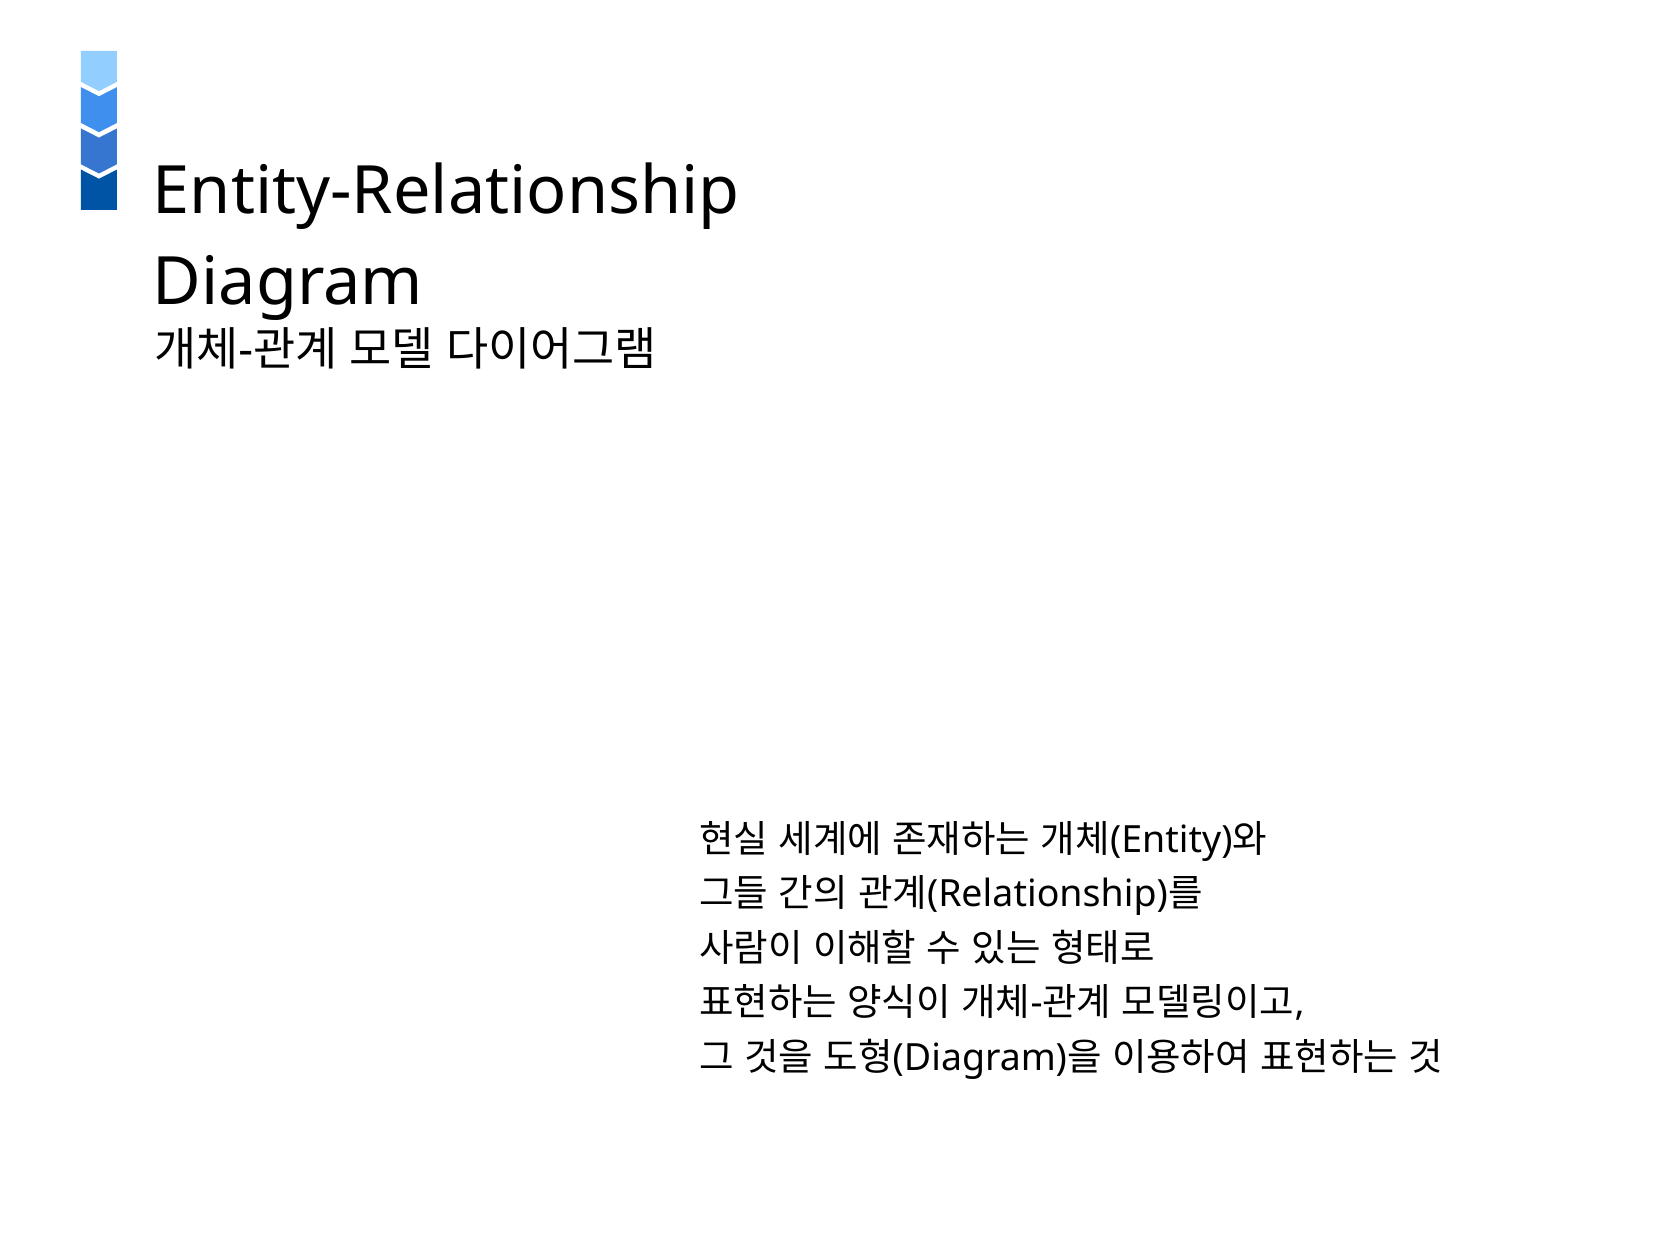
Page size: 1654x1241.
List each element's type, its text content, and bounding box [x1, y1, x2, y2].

subtitle 현실 세계에 존재하는 개체(Entity)와 그들 간의 관계(Relationship)를 사람이 이해할 수 있는 형태로 표현하는 양식이 개체-관계 모델링이고, 그 것을 도형(Diagram)을 이용하여 표현하는 것 [699, 720, 1654, 1171]
picture [80, 47, 117, 213]
text_box Entity-Relationship Diagram [138, 135, 934, 313]
text_box 개체-관계 모델 다이어그램 [139, 313, 726, 513]
